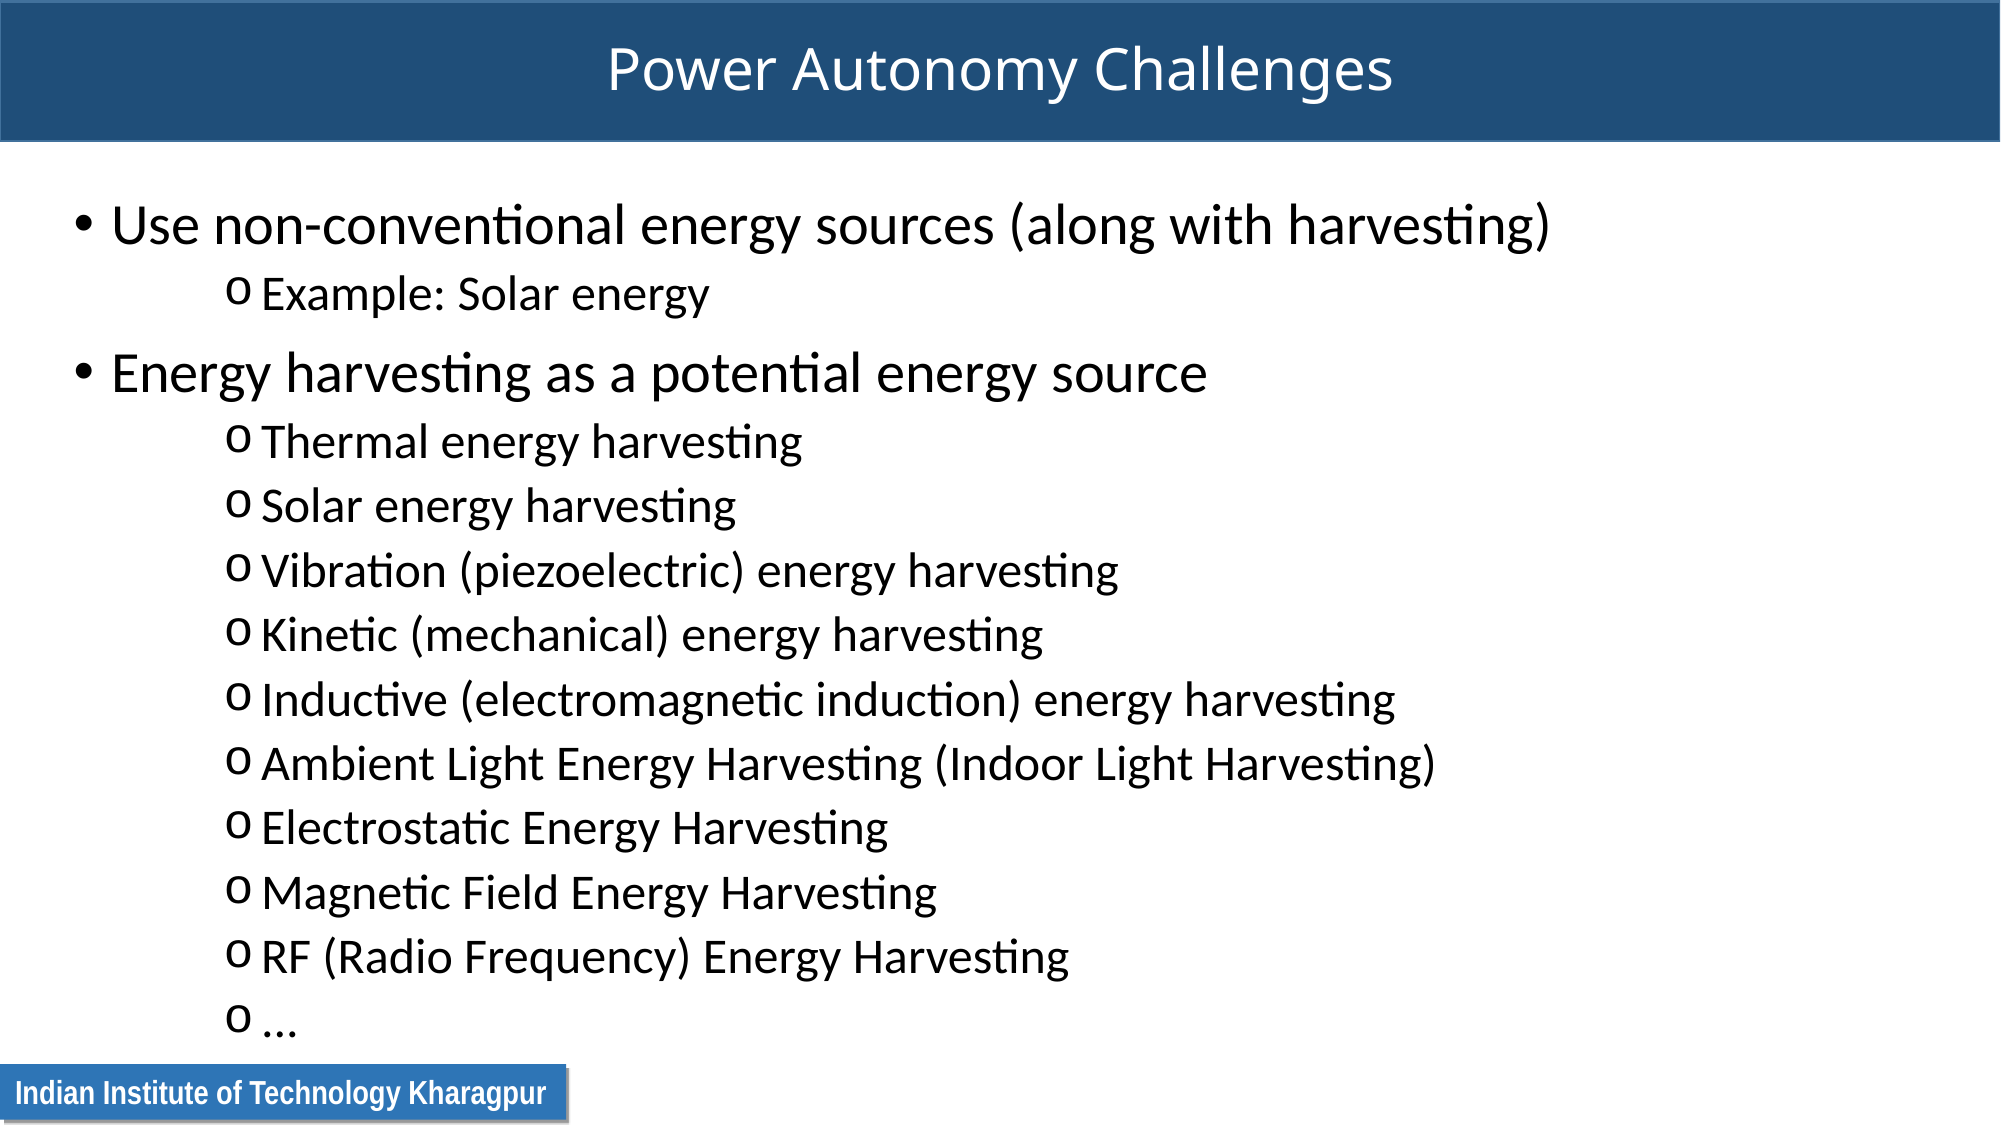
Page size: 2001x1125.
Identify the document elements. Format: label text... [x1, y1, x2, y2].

title Power Autonomy Challenges [0, 1, 2000, 141]
list Use non-conventional energy sources (along with harvesting) Example: Solar energy Energy harvesting as a potential energy source Thermal energy harvesting Solar energy harvesting Vibration (piezoelectric) energy harvesting Kinetic (mechanical) energy harvesting Inductive (electromagnetic induction) energy harvesting Ambient Light Energy Harvesting (Indoor Light Harvesting) Electrostatic Energy Harvesting Magnetic Field Energy Harvesting RF (Radio Frequency) Energy Harvesting ... [58, 186, 1954, 1065]
